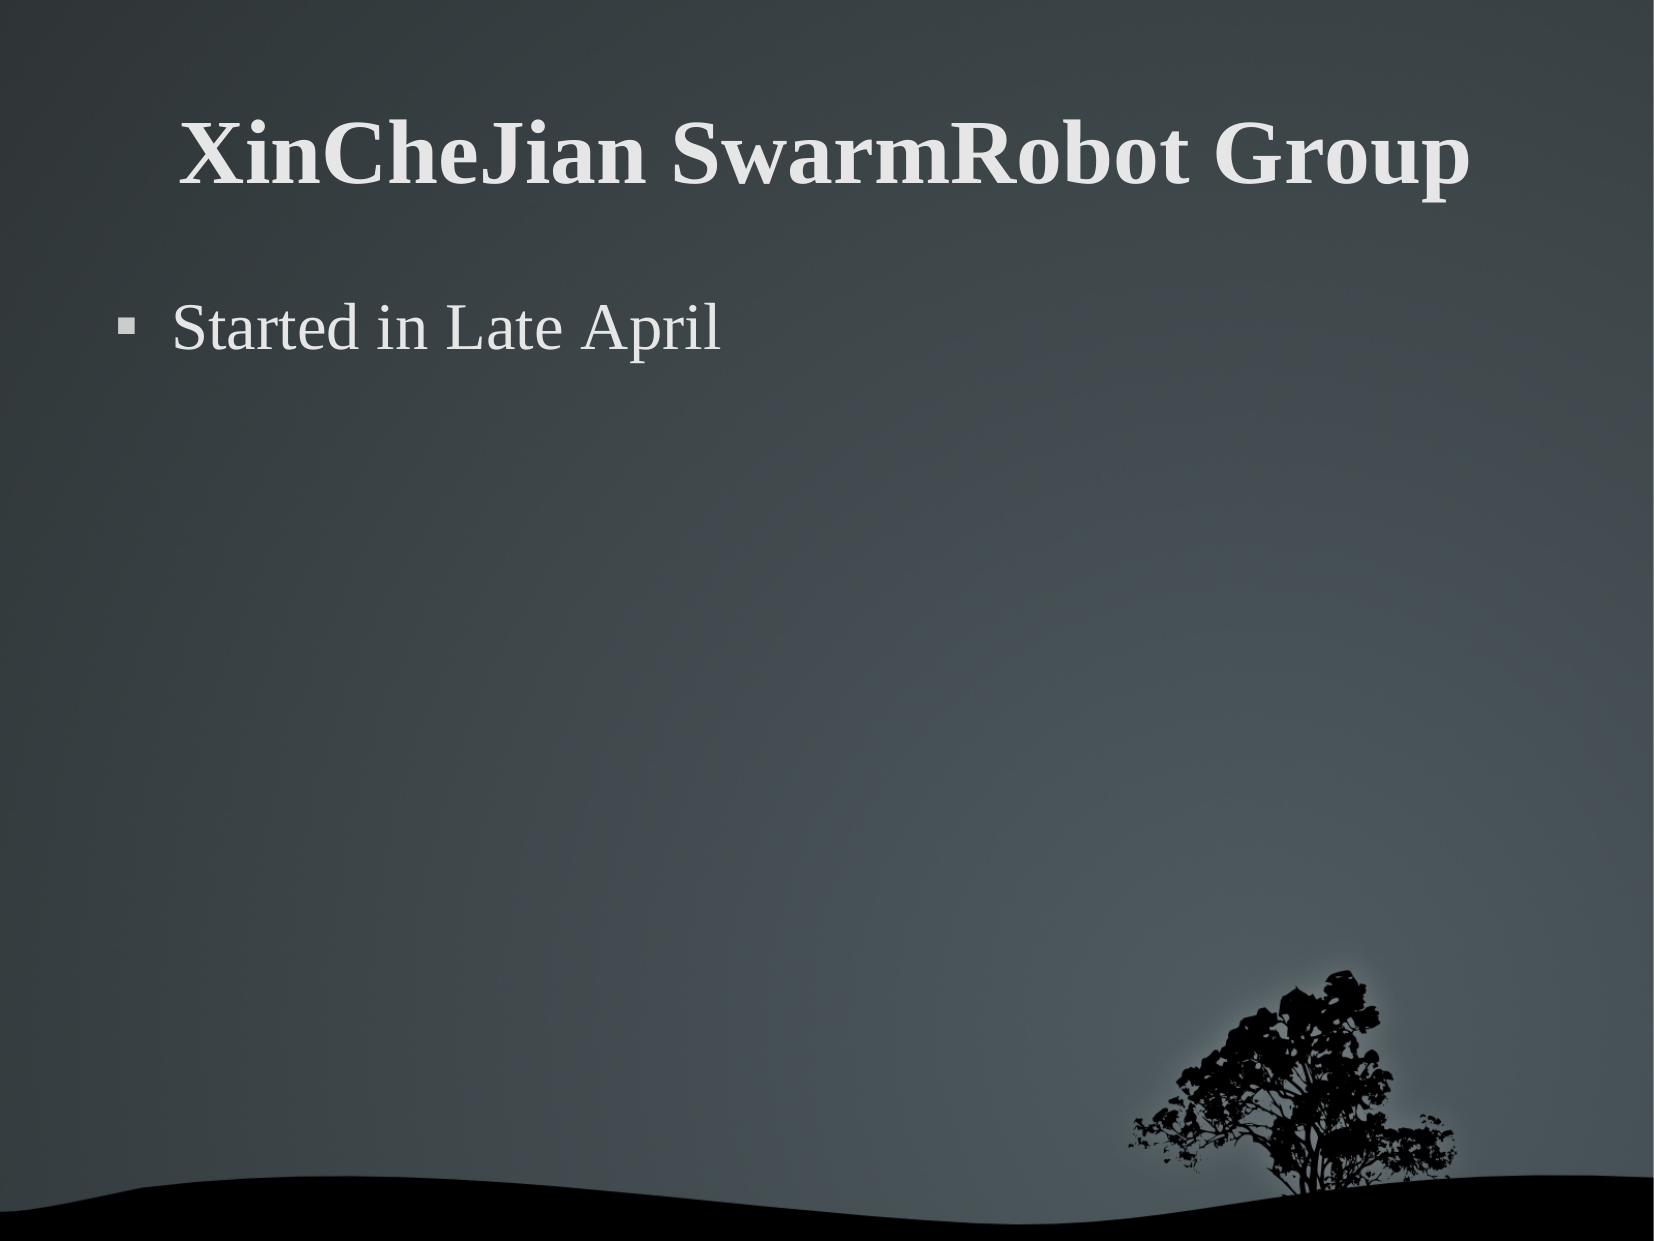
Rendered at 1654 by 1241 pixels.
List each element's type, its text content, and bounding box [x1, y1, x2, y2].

picture [0, 0, 1654, 1241]
list Started in Late April [82, 290, 1571, 1109]
title XinCheJian SwarmRobot Group [82, 49, 1571, 257]
